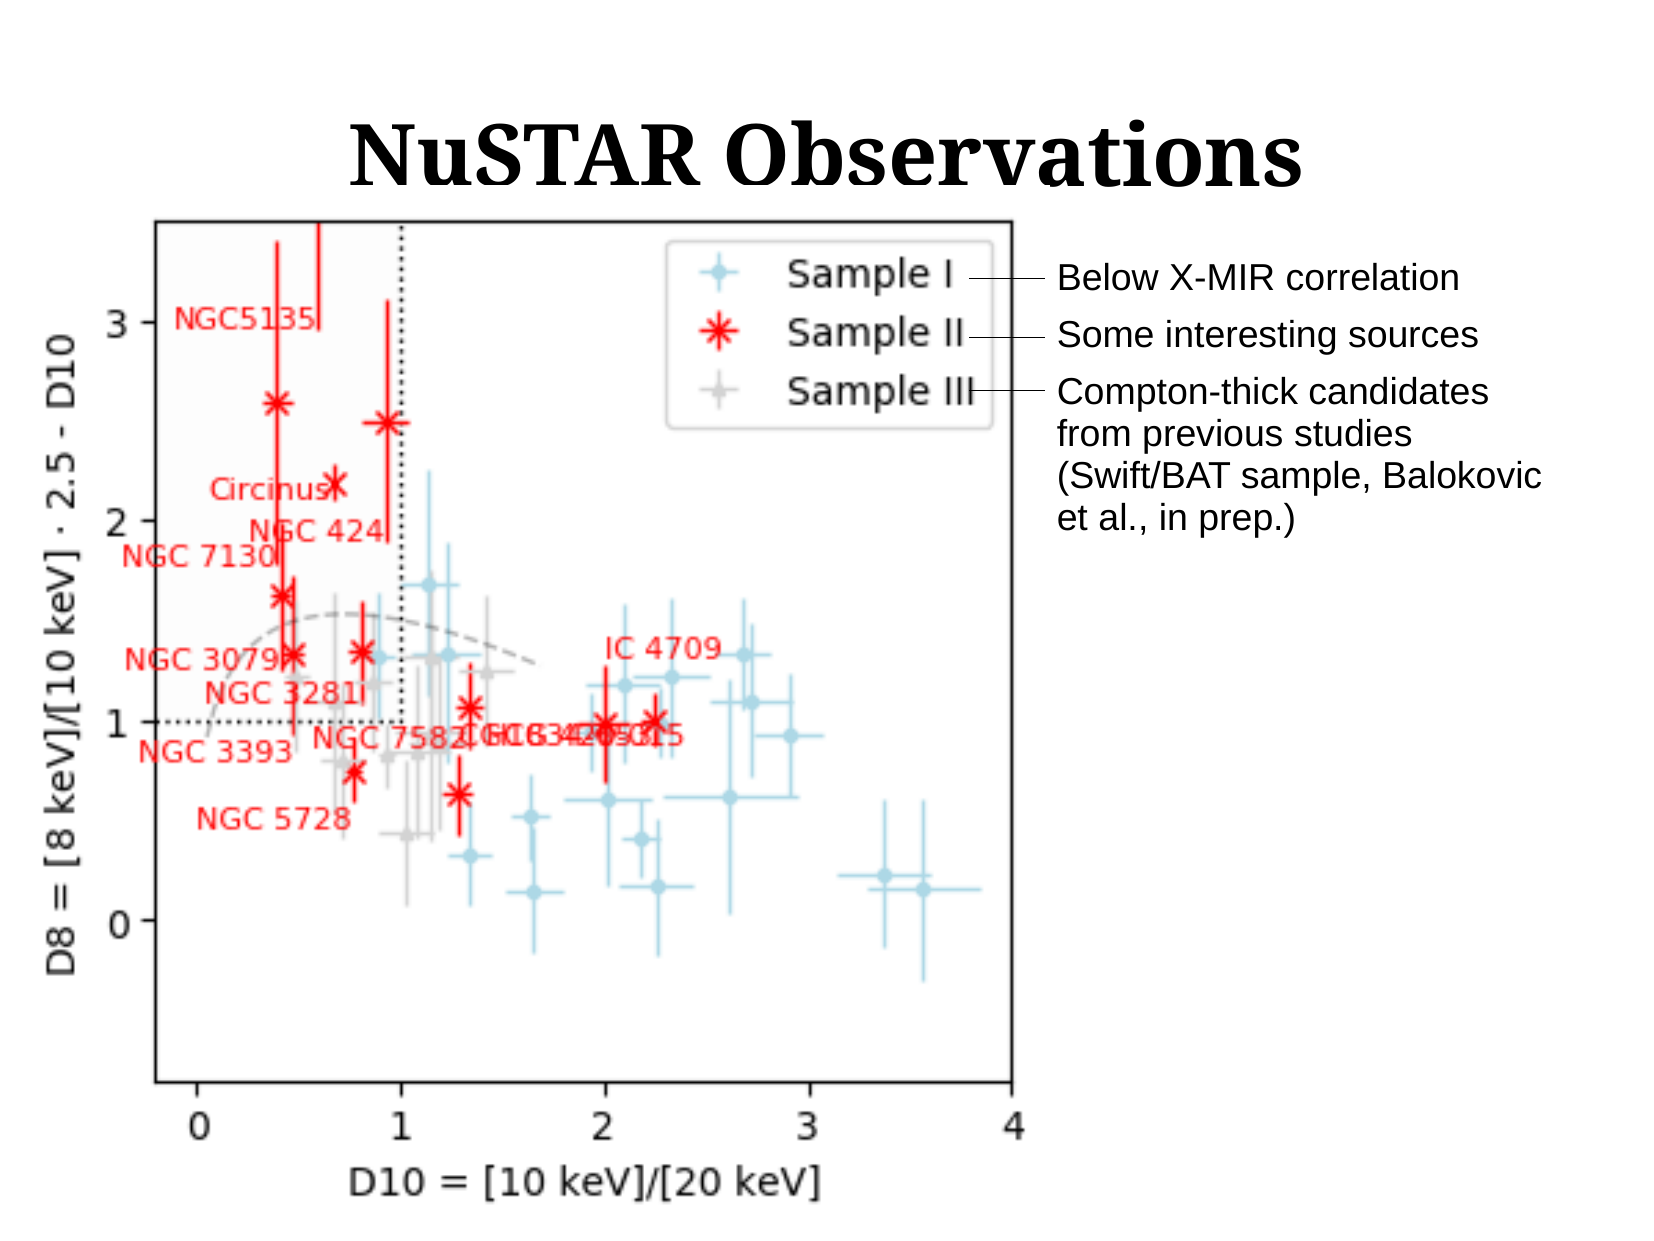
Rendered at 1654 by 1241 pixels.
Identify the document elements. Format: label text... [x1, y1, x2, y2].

picture [17, 185, 1050, 1230]
title NuSTAR Observations [82, 49, 1571, 257]
text_box Compton-thick candidates from previous studies (Swift/BAT sample, Balokovic et al., in prep.) [1042, 362, 1568, 546]
text_box Below X-MIR correlation [1042, 248, 1568, 348]
text_box Some interesting sources [1042, 305, 1562, 405]
